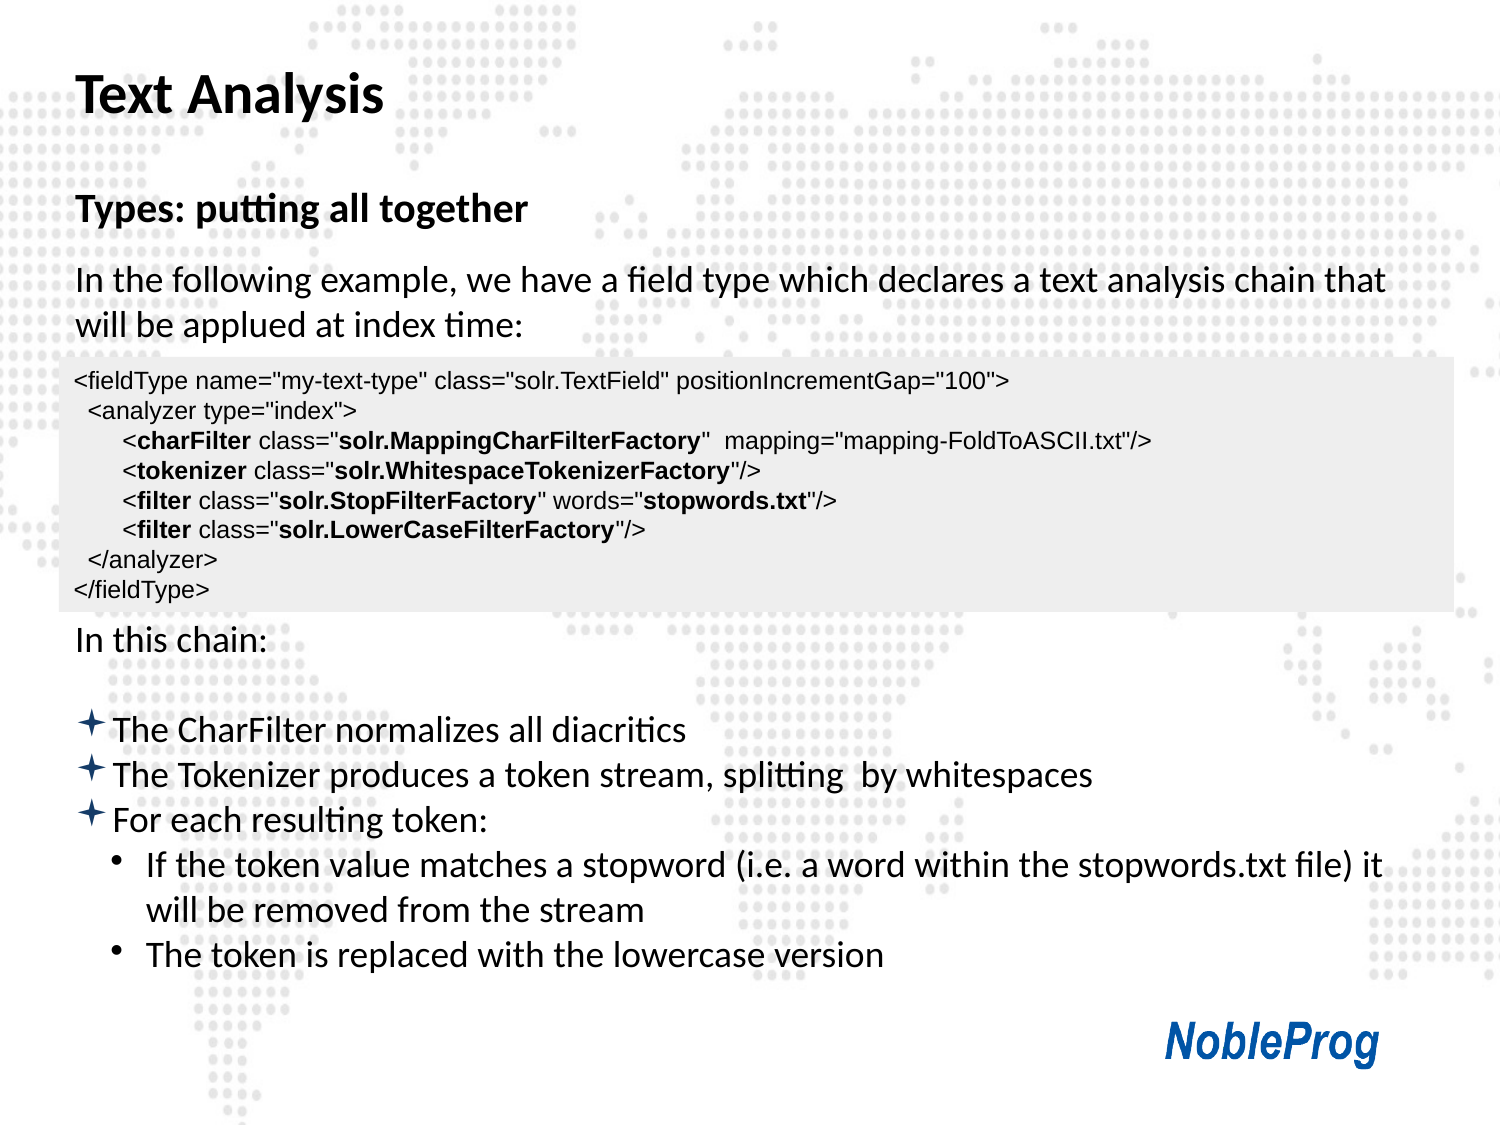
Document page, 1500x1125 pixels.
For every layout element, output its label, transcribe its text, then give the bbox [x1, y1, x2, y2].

text_box Text Analysis [75, 55, 1425, 180]
text_box <fieldType name="my-text-type" class="solr.TextField" positionIncrementGap="100"> <analyzer type="index"> <charFilter class="solr.MappingCharFilterFactory" mapping="mapping-FoldToASCII.txt"/> <tokenizer class="solr.WhitespaceTokenizerFactory"/> <filter class="solr.StopFilterFactory" words="stopwords.txt"/> <filter class="solr.LowerCaseFilterFactory"/> </analyzer> </fieldType> [58, 356, 1454, 612]
text_box Types: putting all together [75, 180, 1425, 255]
picture [0, 0, 1500, 1125]
text_box In the following example, we have a field type which declares a text analysis chain that will be applued at index time: In this chain: The CharFilter normalizes all diacritics The Tokenizer produces a token stream, splitting by whitespaces For each resulting token: If the token value matches a stopword (i.e. a word within the stopwords.txt file) it will be removed from the stream The token is replaced with the lowercase version [75, 255, 1425, 356]
text_box In the following example, we have a field type which declares a text analysis chain that will be applued at index time: In this chain: The CharFilter normalizes all diacritics The Tokenizer produces a token stream, splitting by whitespaces For each resulting token: If the token value matches a stopword (i.e. a word within the stopwords.txt file) it will be removed from the stream The token is replaced with the lowercase version [75, 612, 1425, 993]
